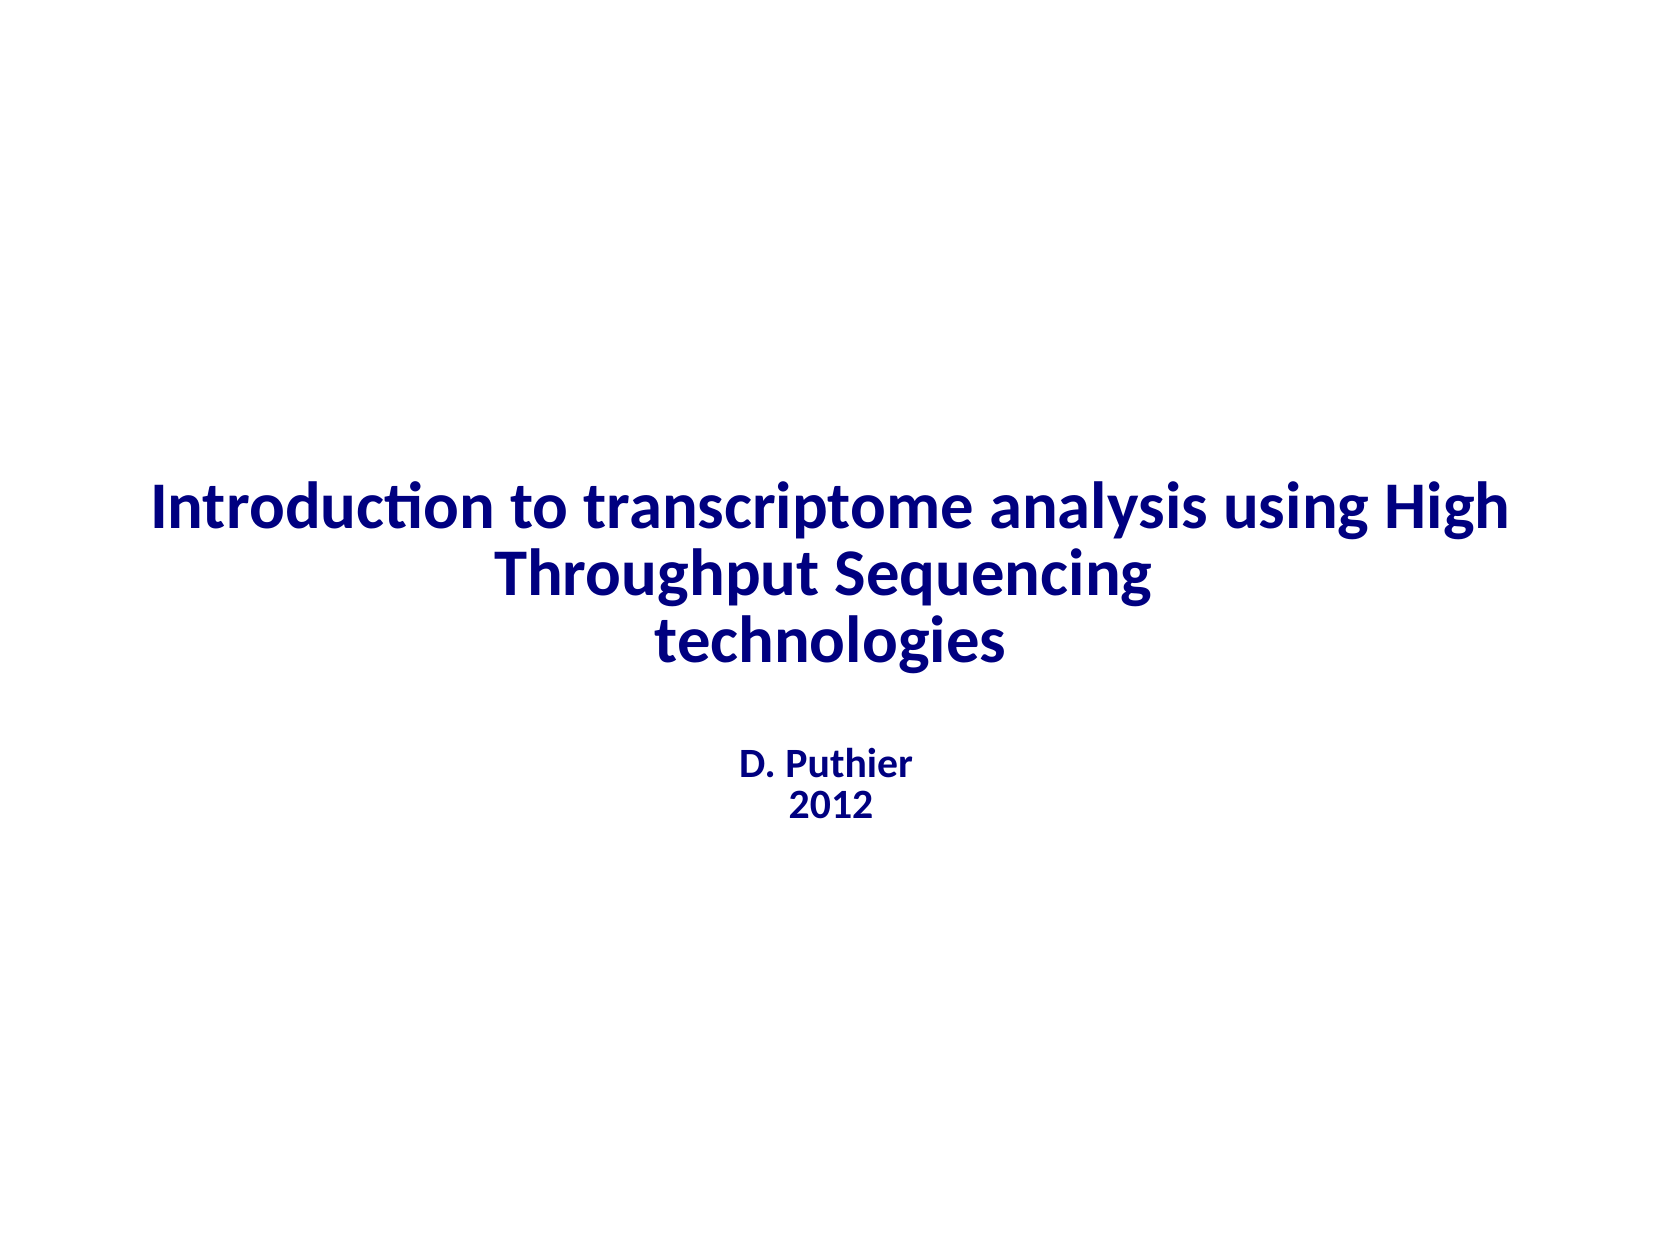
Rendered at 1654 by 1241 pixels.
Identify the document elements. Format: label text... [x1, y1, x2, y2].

title Introduction to transcriptome analysis using High­Throughput Sequencing technologies D. Puthier 2012 [86, 450, 1576, 859]
